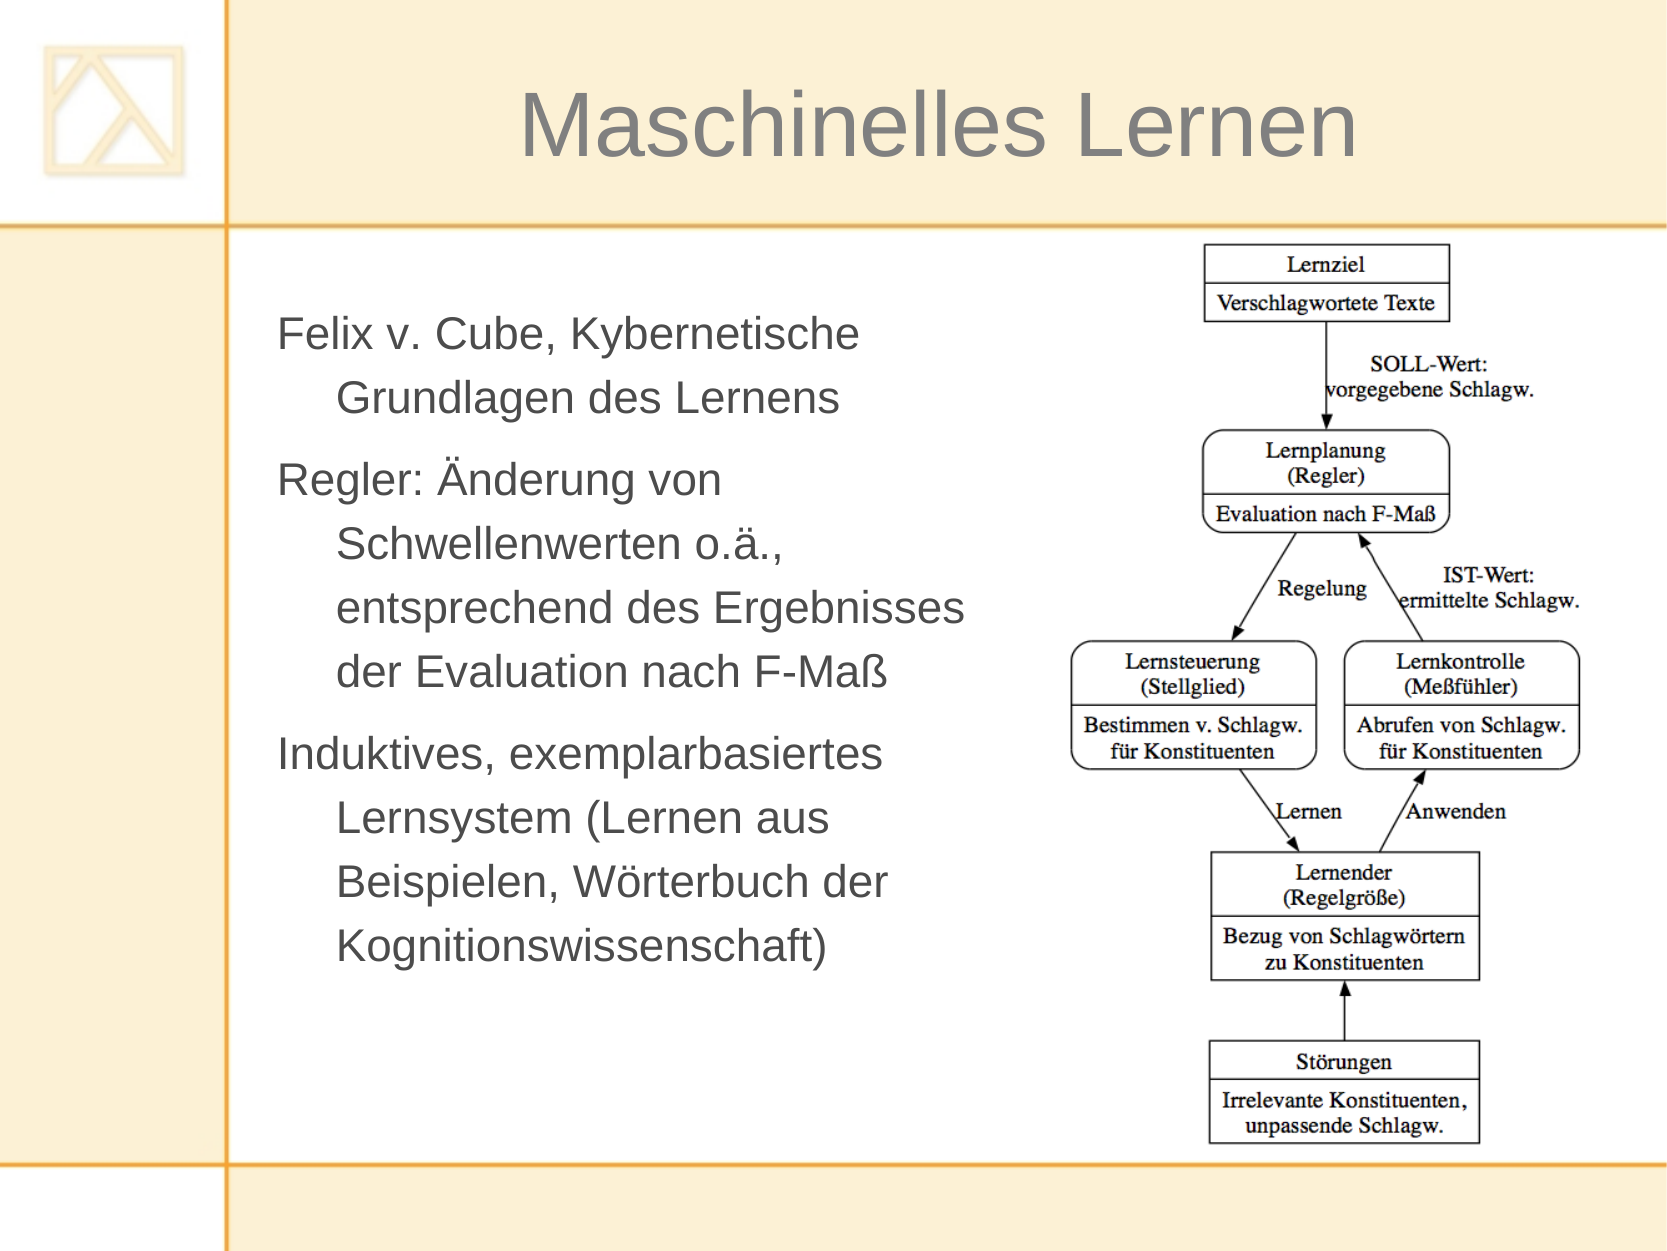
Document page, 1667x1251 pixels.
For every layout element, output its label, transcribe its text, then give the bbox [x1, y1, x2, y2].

list Felix v. Cube, Kybernetische Grundlagen des Lernens Regler: Änderung von Schwellenwerten o.ä., entsprechend des Ergebnisses der Evaluation nach F-Maß Induktives, exemplarbasiertes Lernsystem (Lernen aus Beispielen, Wörterbuch der Kognitionswissenschaft) [248, 295, 1034, 1121]
title Maschinelles Lernen [268, 0, 1611, 253]
picture [0, 0, 1667, 1251]
